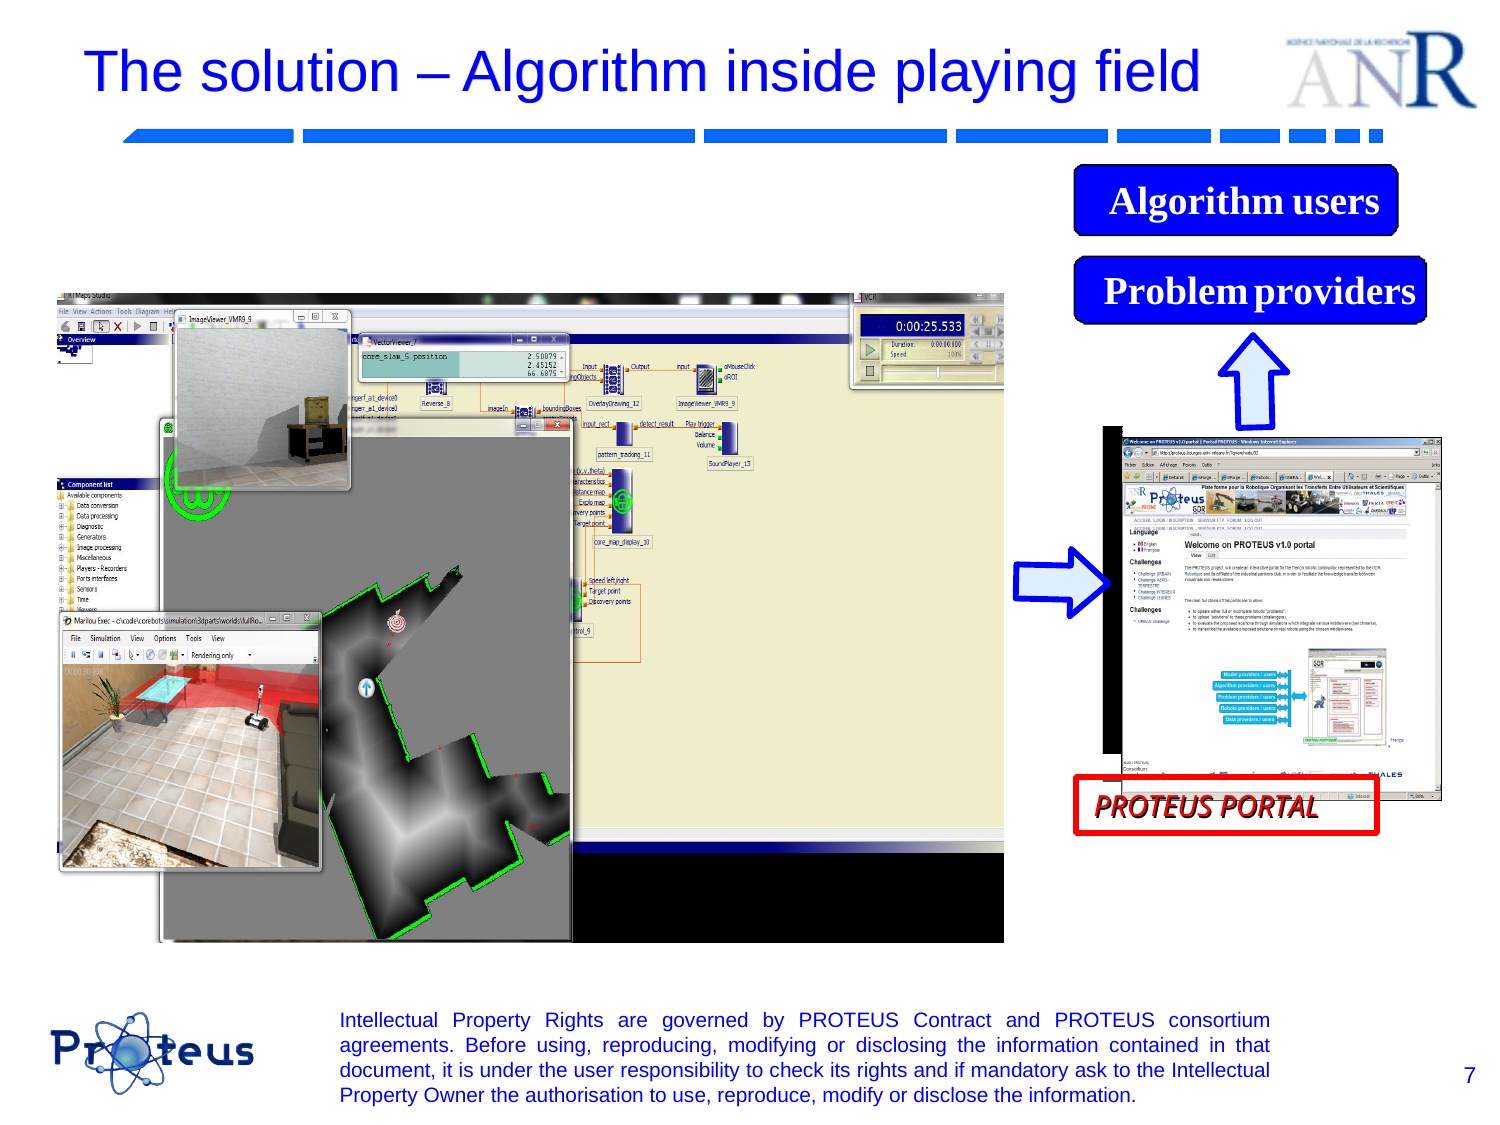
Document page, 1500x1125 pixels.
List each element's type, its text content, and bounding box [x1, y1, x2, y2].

text_box Problem [1090, 264, 1240, 313]
text_box users [1278, 174, 1381, 223]
text_box PROTEUS PORTAL [1075, 777, 1378, 833]
picture [1281, 27, 1484, 115]
picture [35, 1003, 272, 1101]
text_box [1074, 256, 1427, 324]
title The solution – Algorithm inside playing field [23, 11, 1264, 130]
text_box [1220, 335, 1288, 428]
picture [1102, 426, 1442, 801]
text_box [1074, 164, 1398, 236]
picture [57, 293, 1004, 943]
text_box Algorithm [1095, 174, 1278, 223]
text_box [1015, 548, 1109, 617]
text_box providers [1240, 264, 1417, 313]
